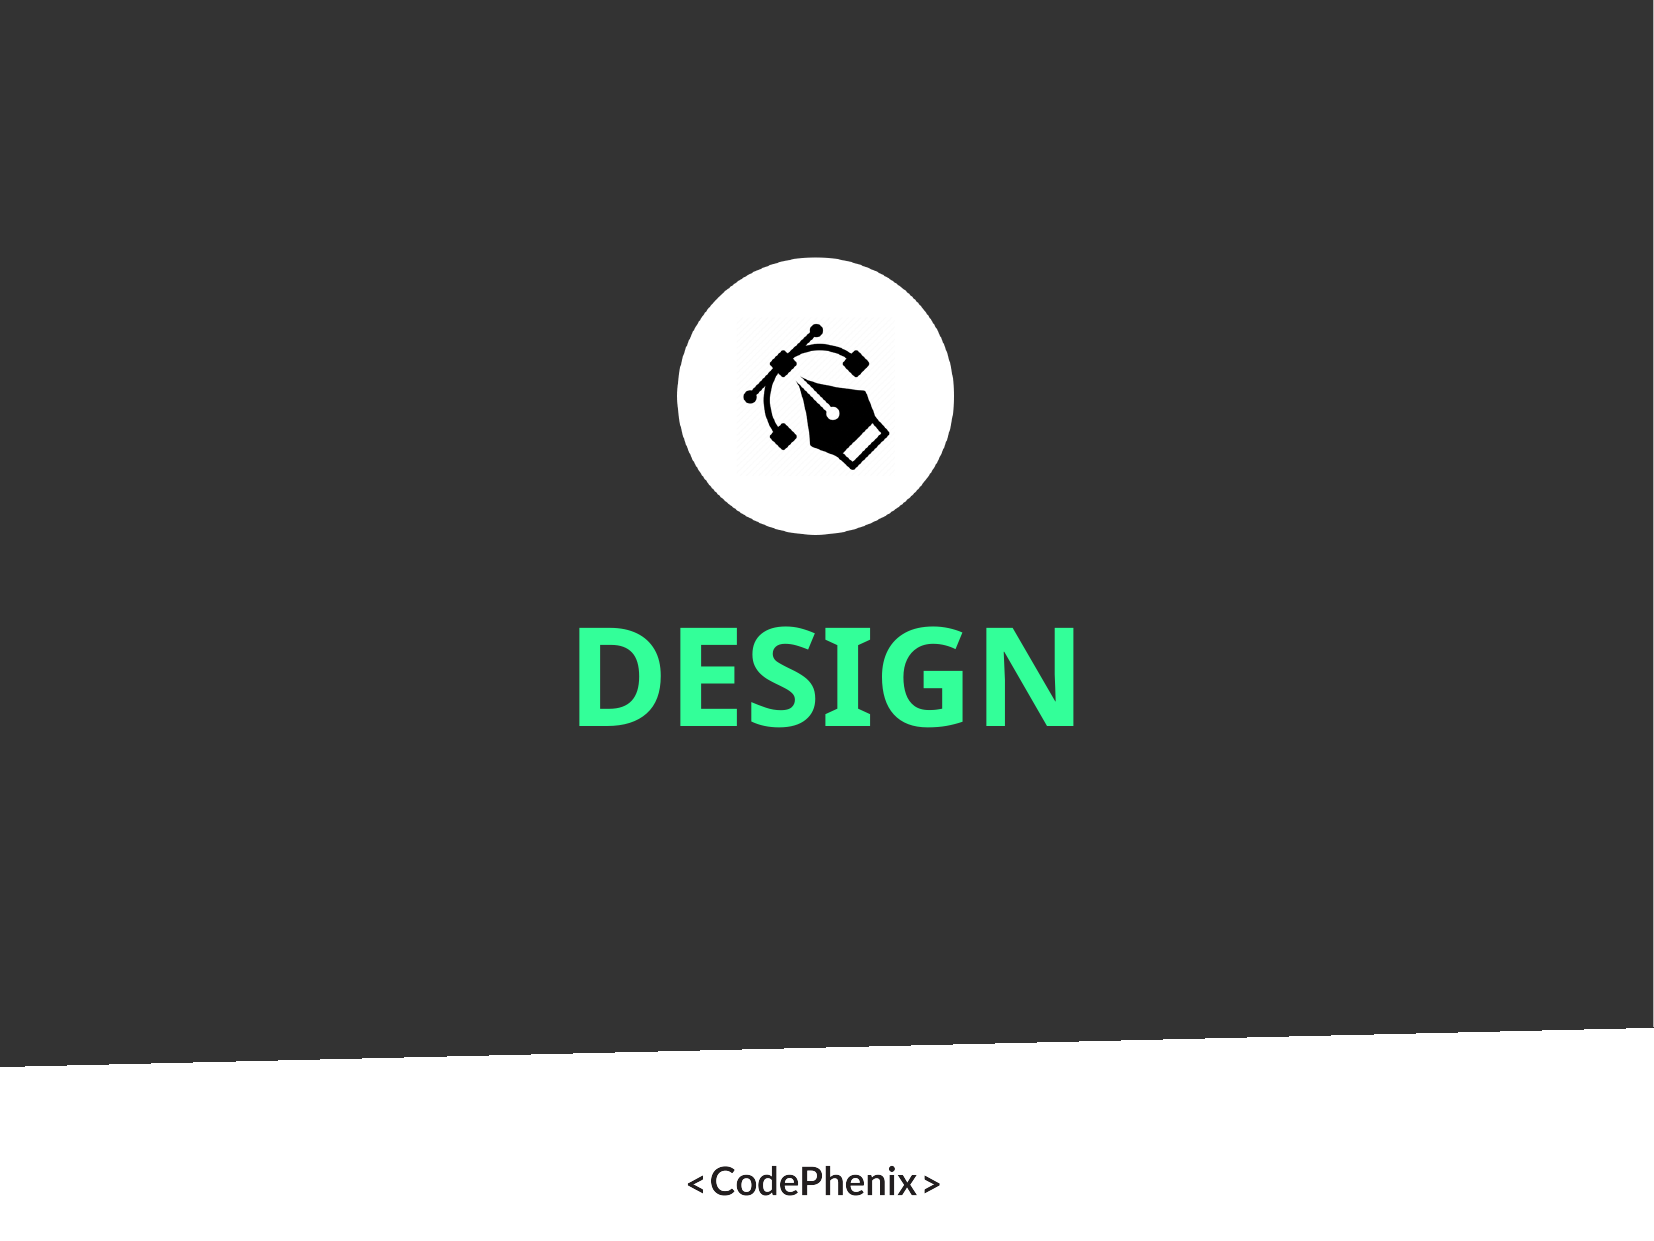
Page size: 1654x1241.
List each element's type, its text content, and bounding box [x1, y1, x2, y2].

picture [661, 253, 969, 538]
text_box [0, 0, 1654, 1067]
text_box DESIGN [82, 49, 1571, 1109]
picture [685, 1161, 942, 1205]
